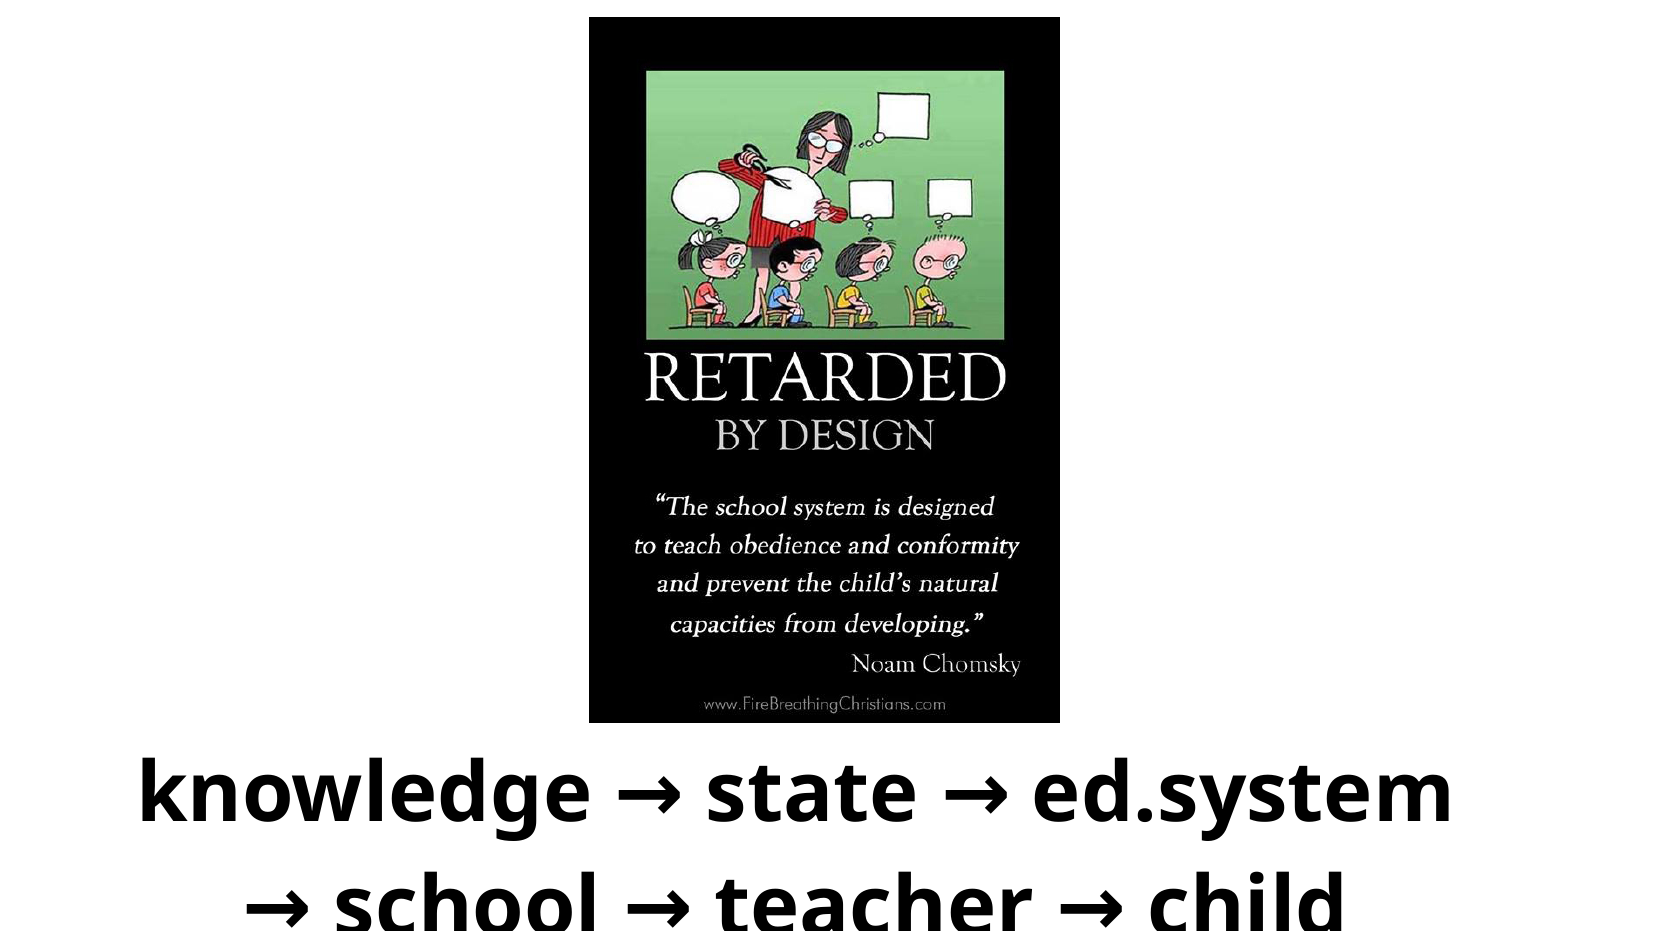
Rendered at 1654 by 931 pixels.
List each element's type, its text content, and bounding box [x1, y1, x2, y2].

picture [589, 17, 1060, 723]
text_box knowledge → state → ed.system → school → teacher → child [121, 725, 1562, 931]
